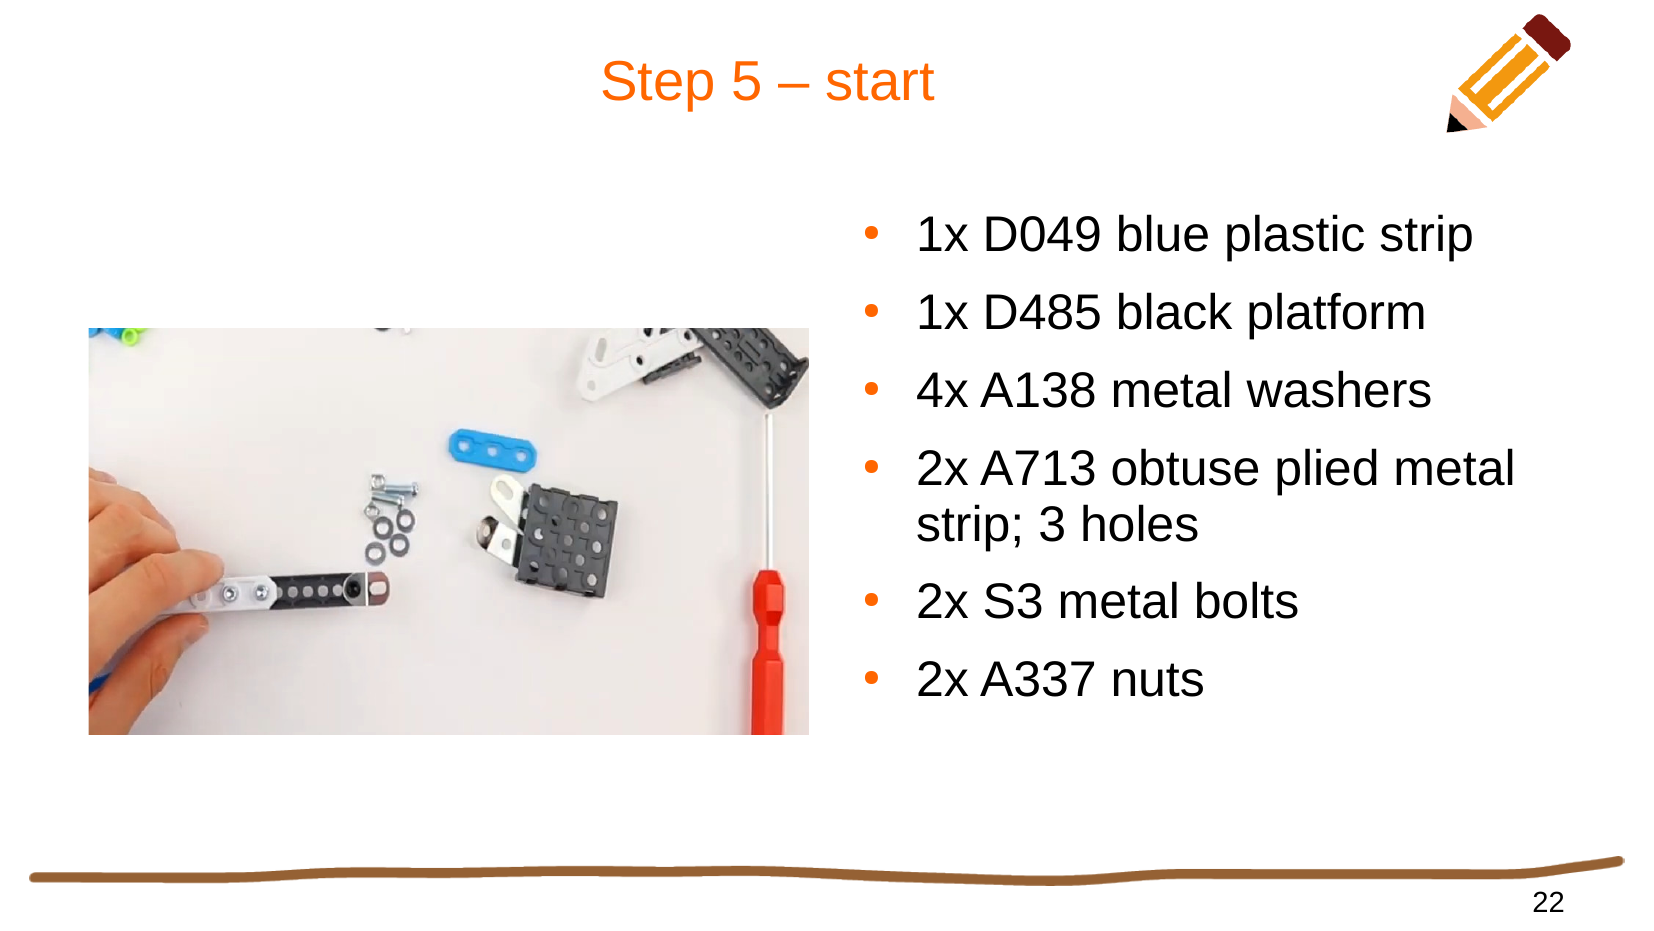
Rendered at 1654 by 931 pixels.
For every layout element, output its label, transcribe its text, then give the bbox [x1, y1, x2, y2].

picture [88, 328, 809, 735]
list 1x D049 blue plastic strip 1x D485 black platform 4x A138 metal washers 2x A713 obtuse plied metal strip; 3 holes 2x S3 metal bolts 2x A337 nuts [845, 206, 1566, 857]
picture [1446, 14, 1571, 133]
title Step 5 – start [88, 29, 1447, 133]
picture [29, 856, 1625, 886]
